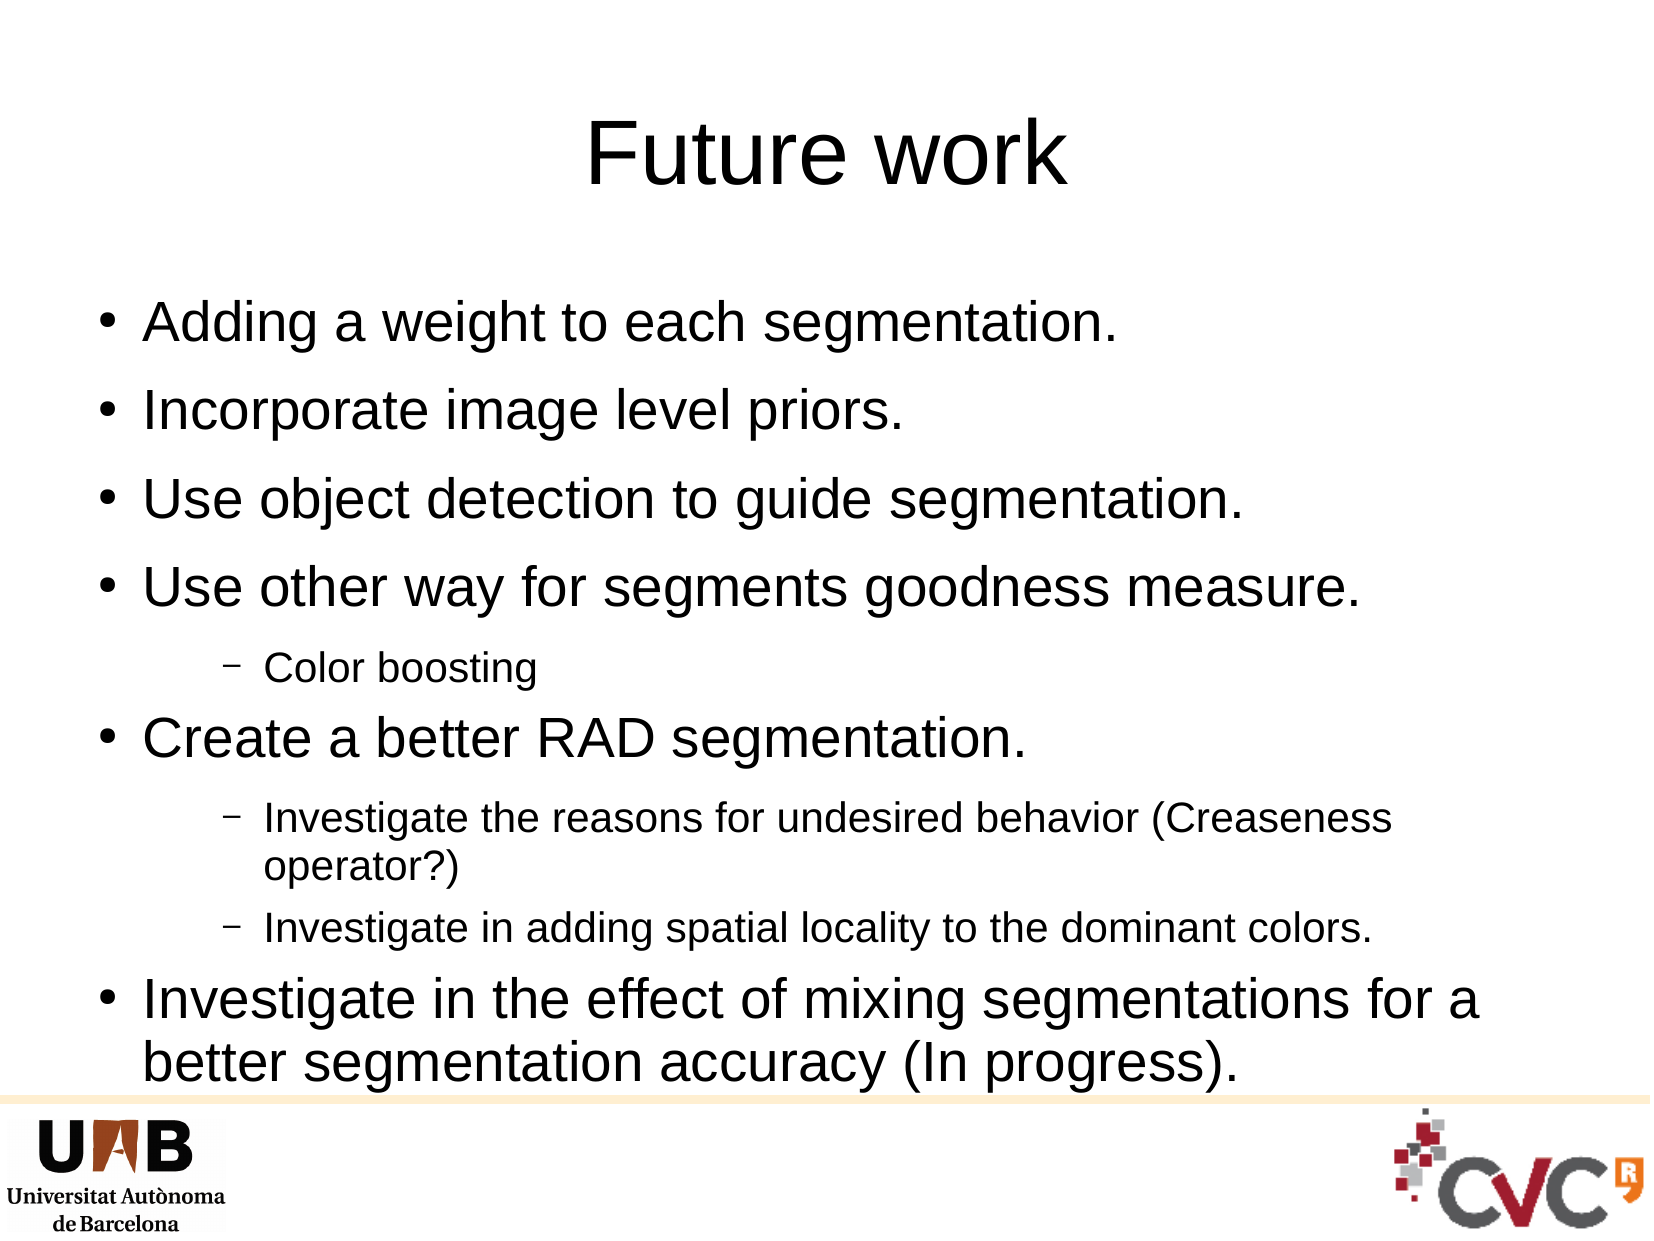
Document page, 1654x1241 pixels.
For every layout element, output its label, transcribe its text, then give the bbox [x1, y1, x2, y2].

list Adding a weight to each segmentation. Incorporate image level priors. Use object detection to guide segmentation. Use other way for segments goodness measure. Color boosting Create a better RAD segmentation. Investigate the reasons for undesired behavior (Creaseness operator?) Investigate in adding spatial locality to the dominant colors. Investigate in the effect of mixing segmentations for a better segmentation accuracy (In progress). [82, 290, 1571, 1109]
picture [7, 1119, 226, 1232]
picture [1393, 1107, 1650, 1235]
title Future work [82, 56, 1571, 250]
